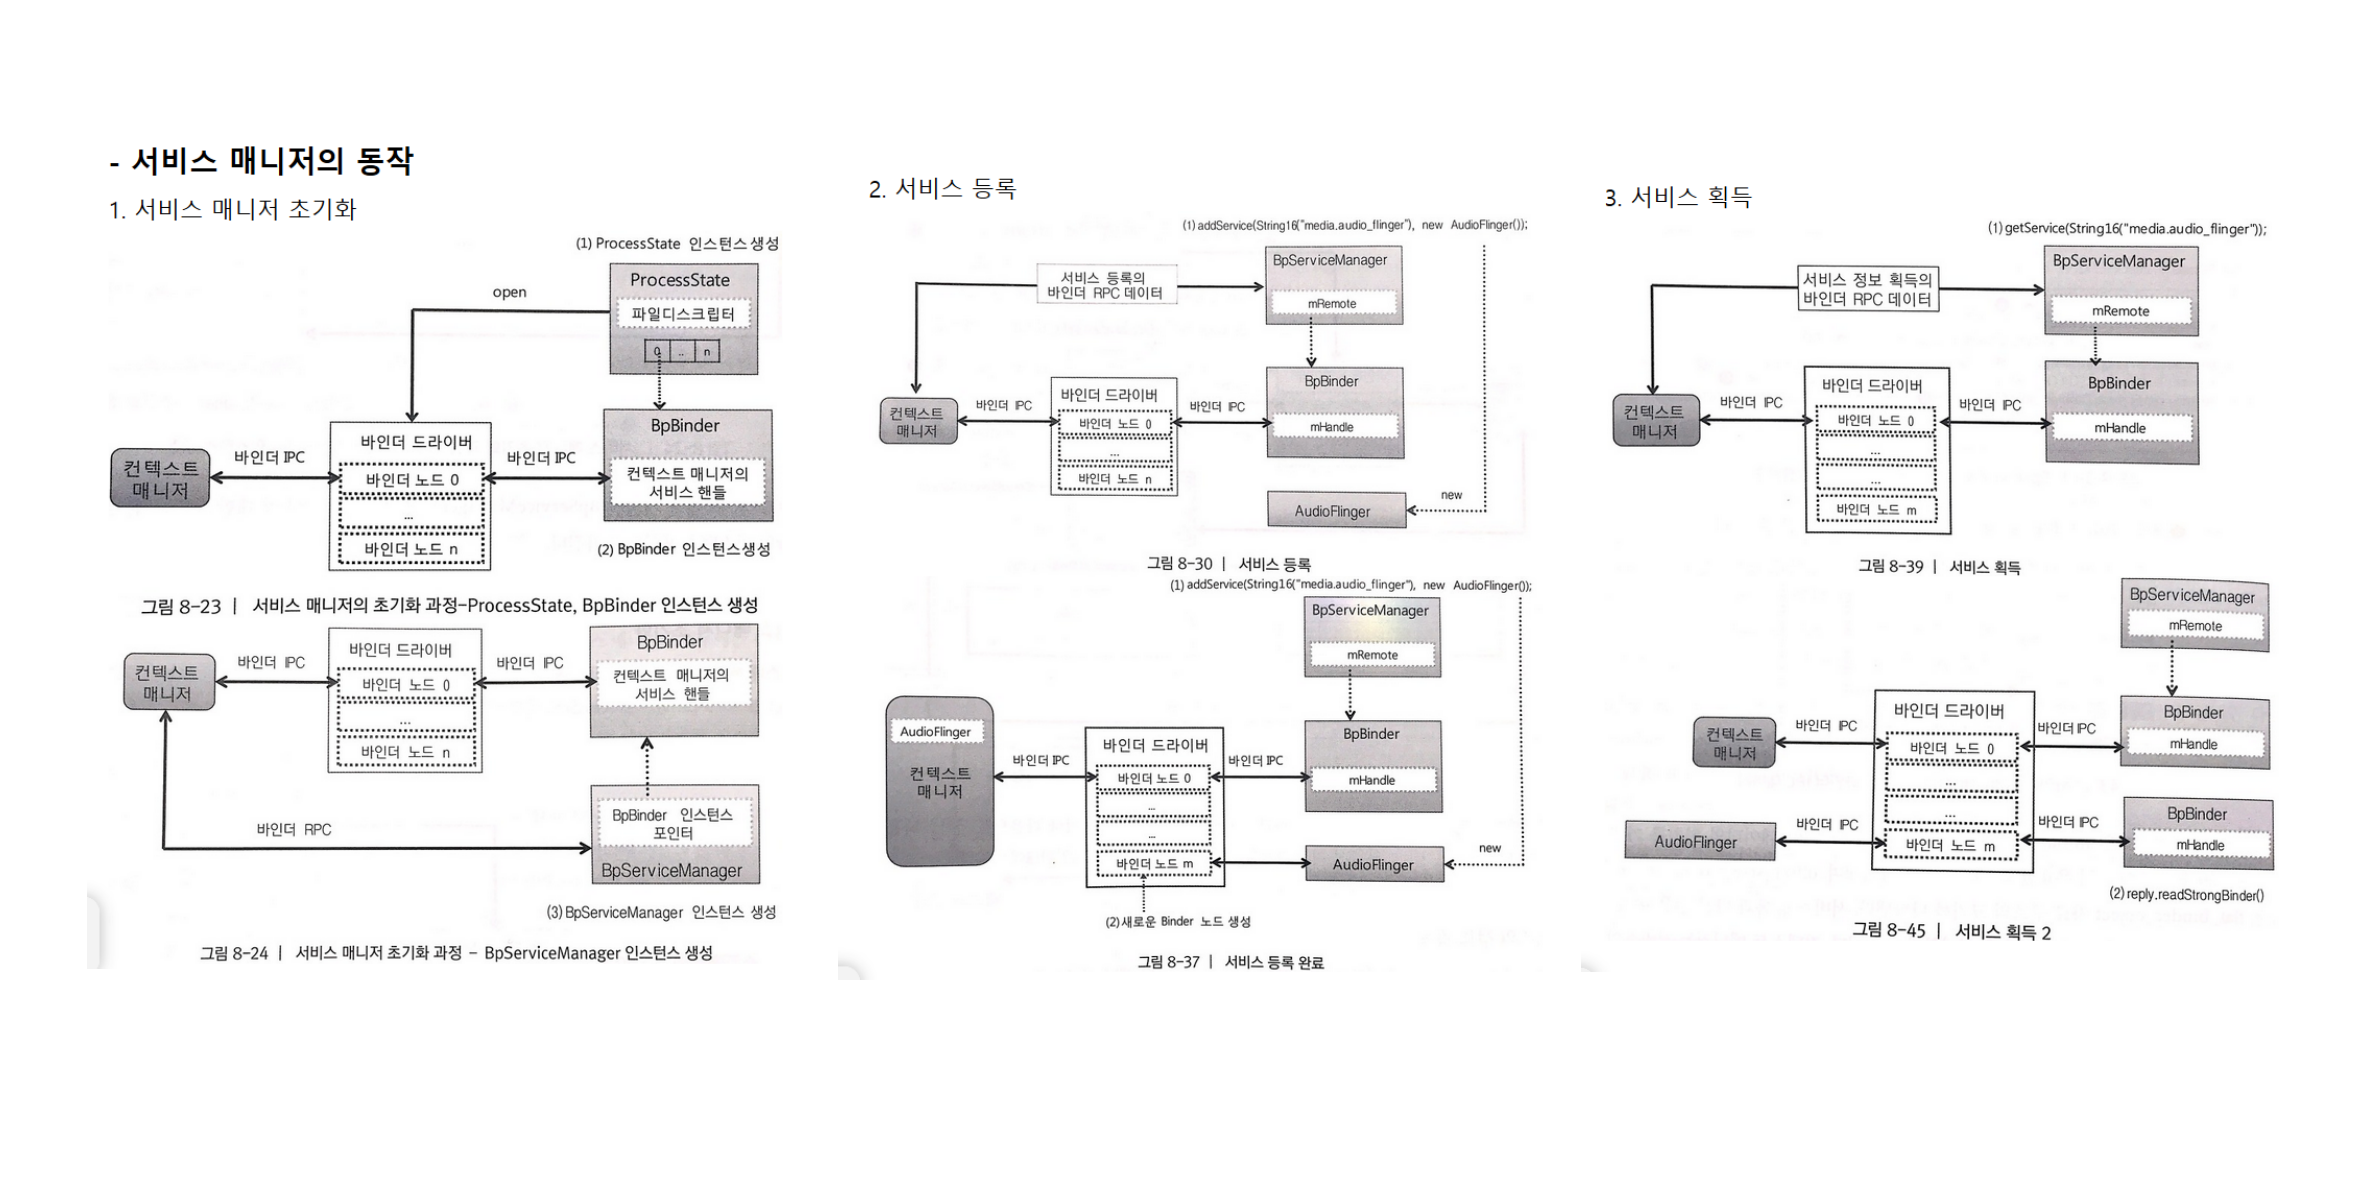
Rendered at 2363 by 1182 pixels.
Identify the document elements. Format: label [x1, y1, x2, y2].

picture [1581, 177, 2363, 972]
picture [87, 136, 827, 969]
picture [838, 160, 1575, 980]
